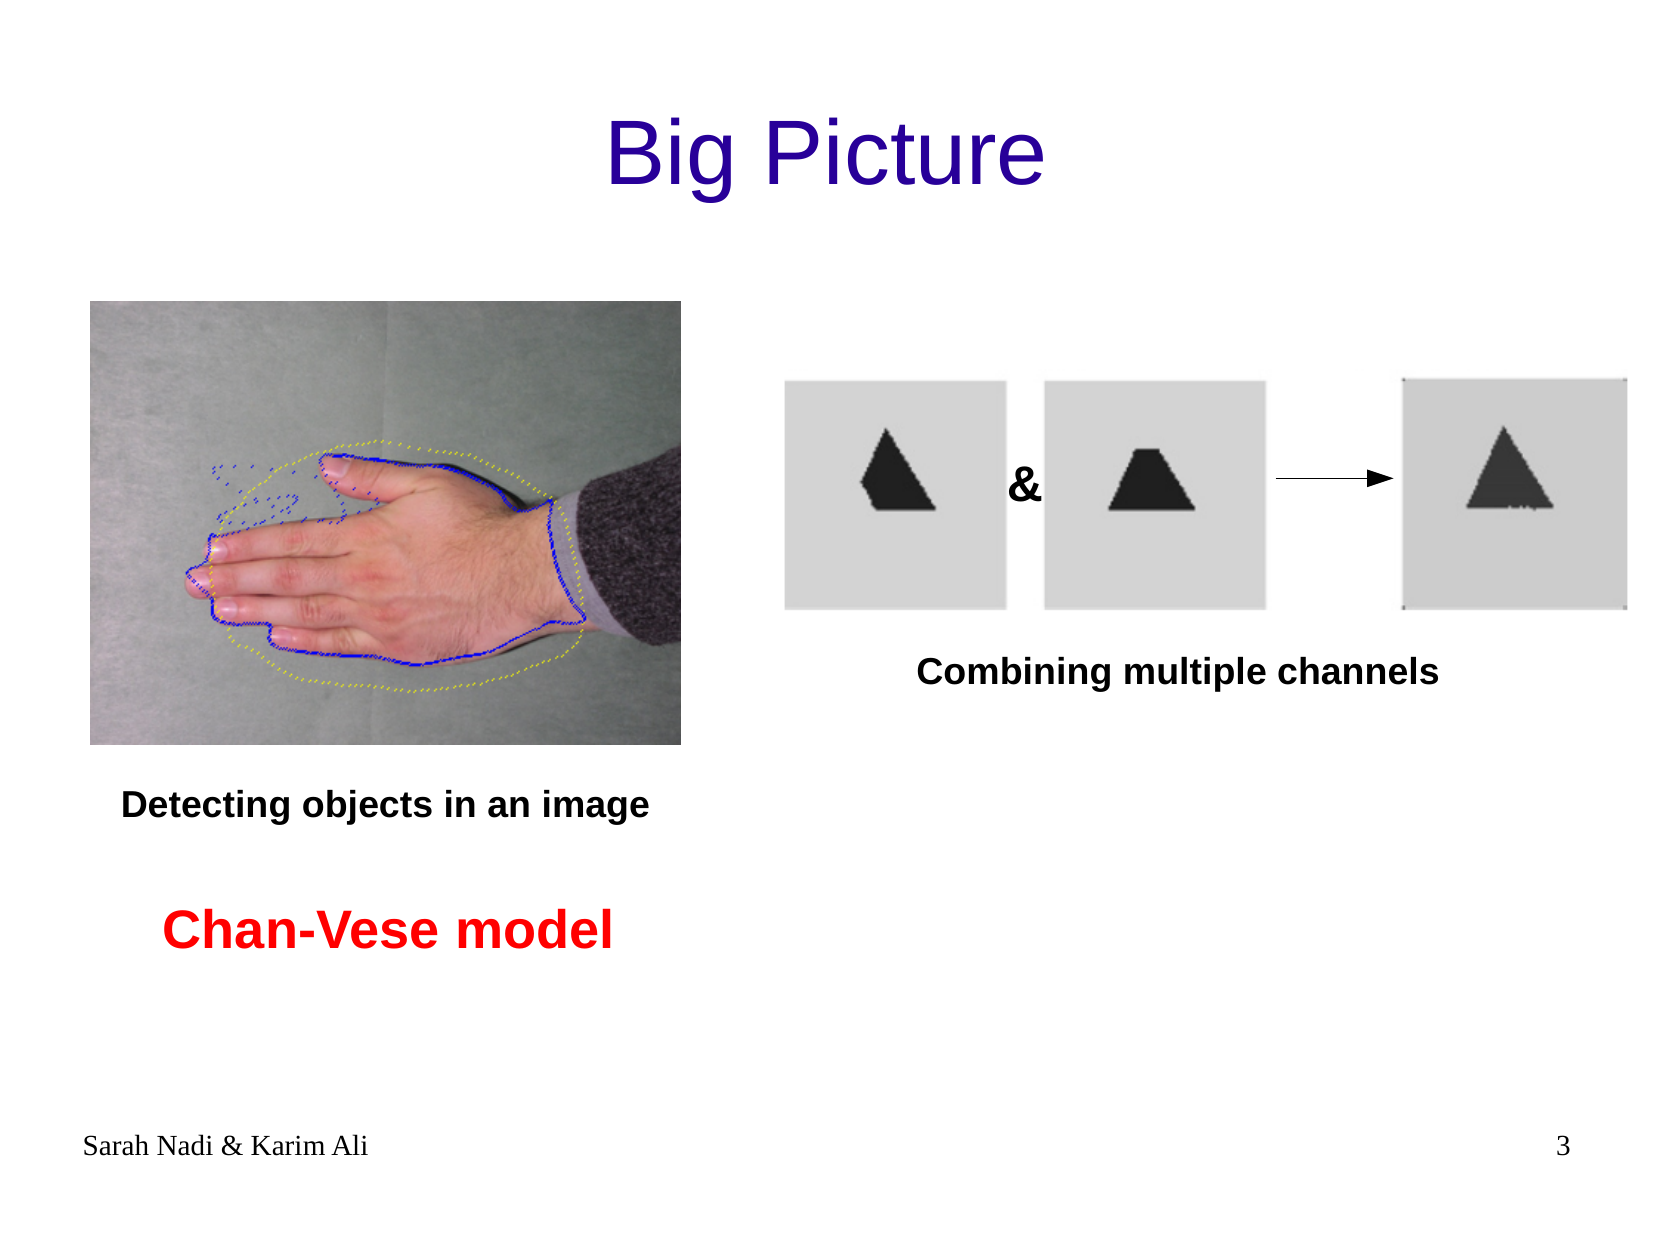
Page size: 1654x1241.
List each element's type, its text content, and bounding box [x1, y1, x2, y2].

picture [767, 369, 1644, 621]
picture [90, 301, 681, 745]
text_box Chan-Vese model [147, 891, 631, 968]
text_box & [992, 449, 1058, 520]
text_box Combining multiple channels [901, 643, 1456, 701]
title Big Picture [82, 49, 1571, 257]
text_box Detecting objects in an image [106, 775, 666, 833]
